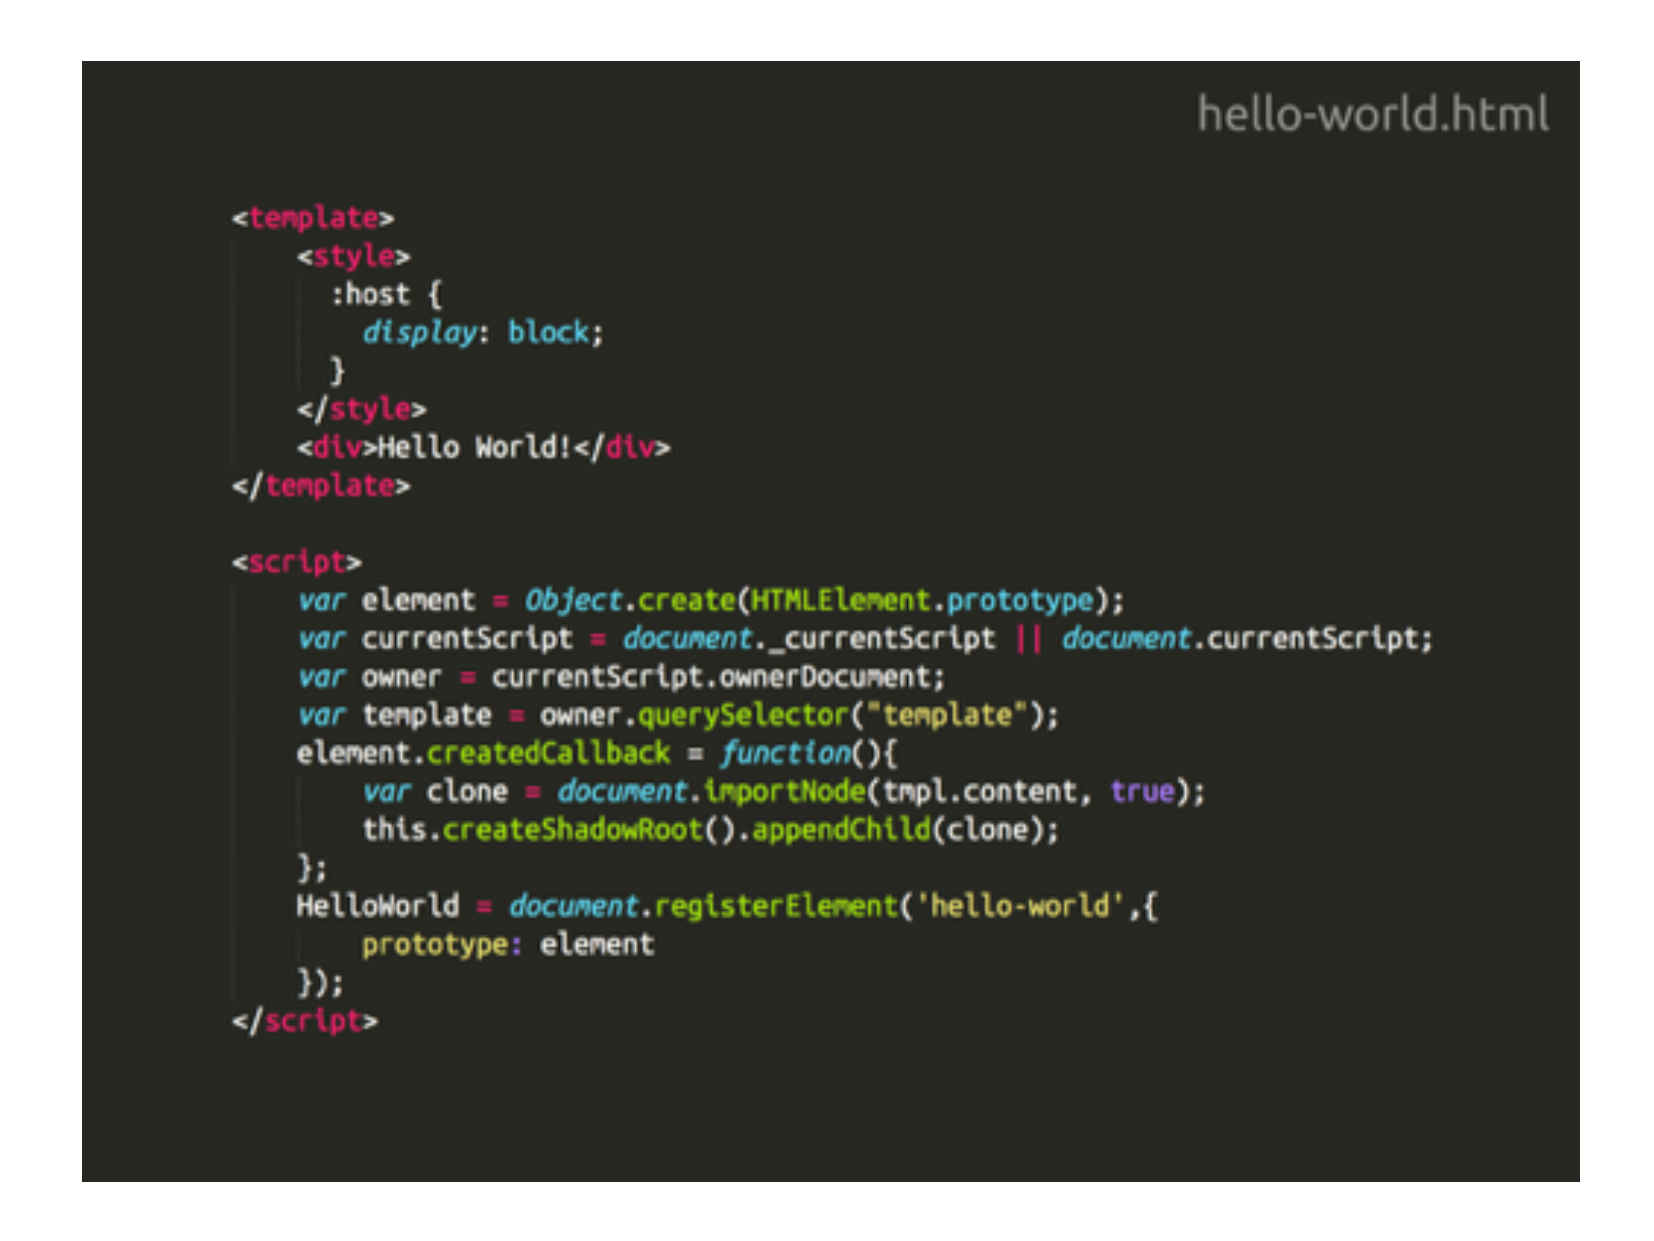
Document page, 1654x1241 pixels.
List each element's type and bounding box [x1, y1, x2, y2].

picture [82, 61, 1580, 1182]
